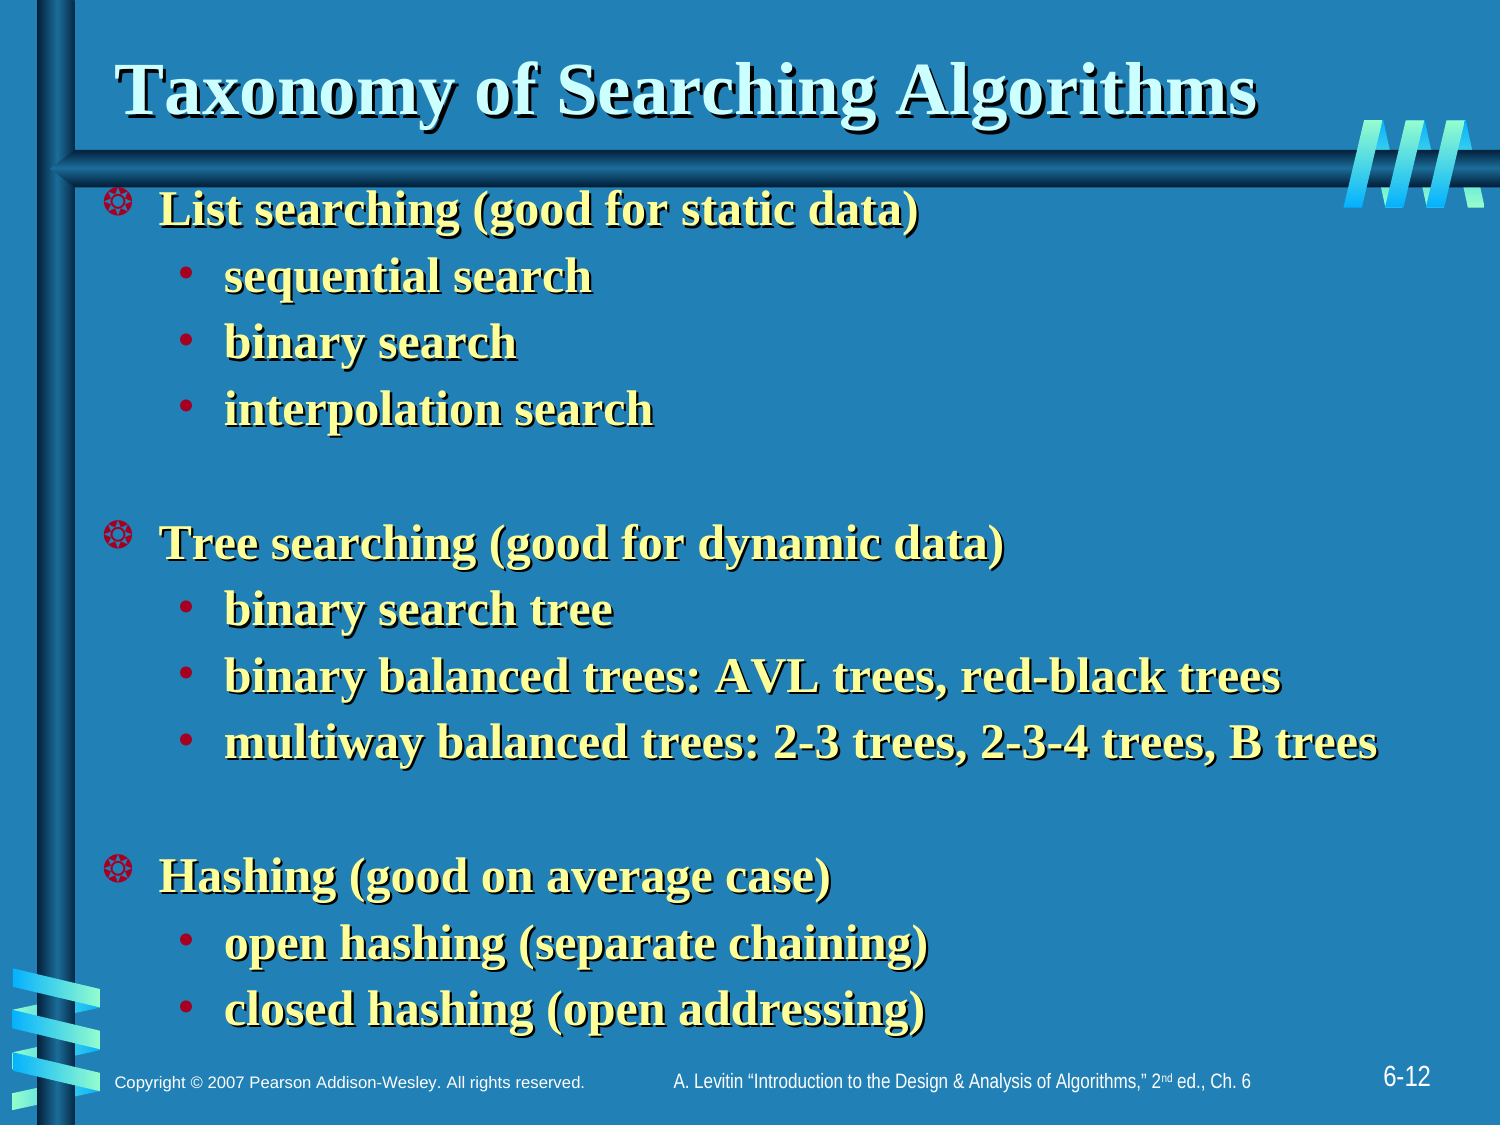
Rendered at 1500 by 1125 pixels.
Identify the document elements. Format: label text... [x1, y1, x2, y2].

list List searching (good for static data) sequential search binary search interpolation search Tree searching (good for dynamic data) binary search tree binary balanced trees: AVL trees, red-black trees multiway balanced trees: 2-3 trees, 2-3-4 trees, B trees Hashing (good on average case) open hashing (separate chaining) closed hashing (open addressing) [87, 174, 1463, 1075]
title Taxonomy of Searching Algorithms [99, 24, 1345, 138]
